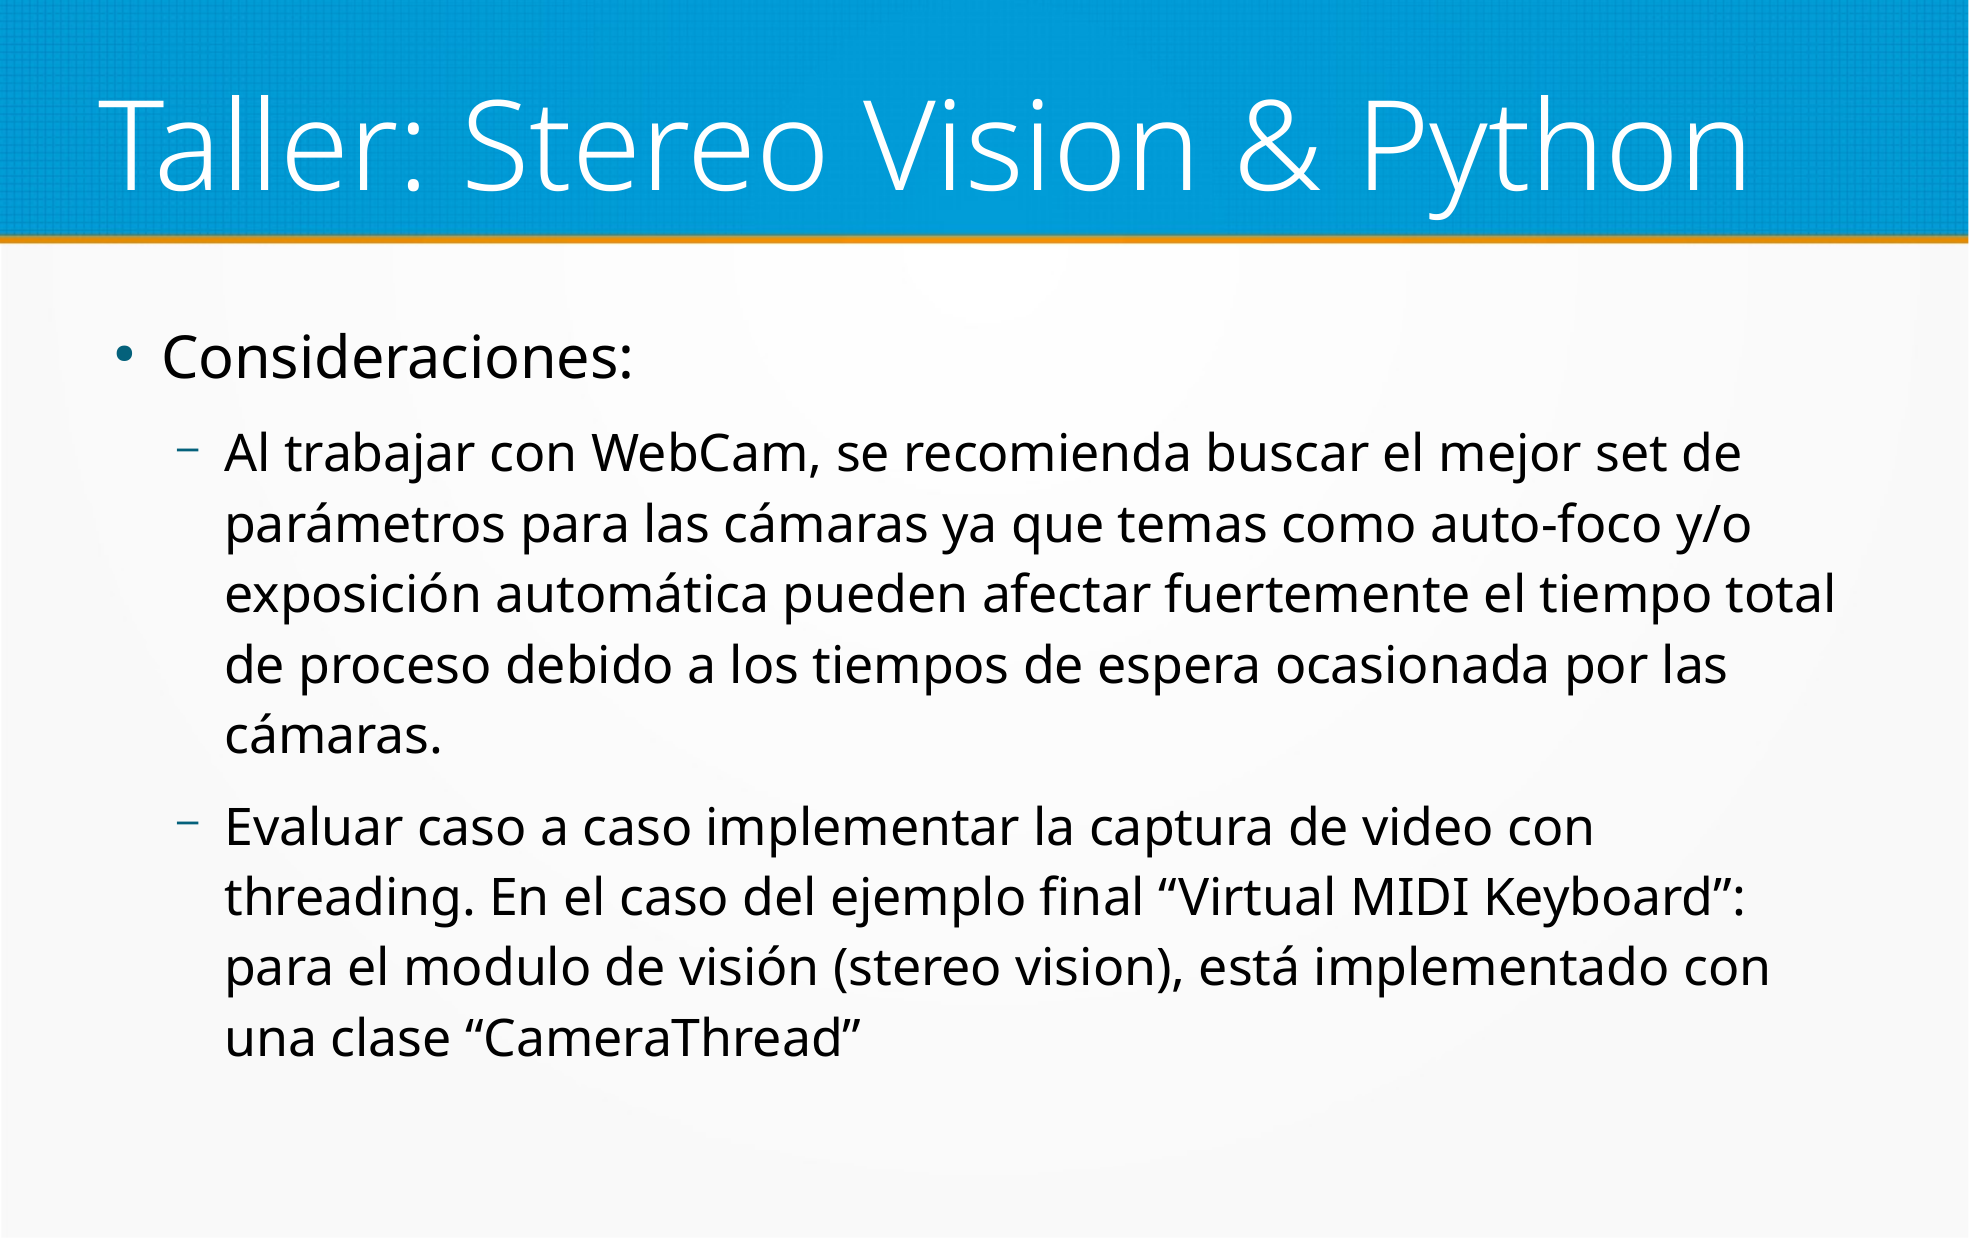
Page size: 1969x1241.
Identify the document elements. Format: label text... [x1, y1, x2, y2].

list Consideraciones: Al trabajar con WebCam, se recomienda buscar el mejor set de parámetros para las cámaras ya que temas como auto-foco y/o exposición automática pueden afectar fuertemente el tiempo total de proceso debido a los tiempos de espera ocasionada por las cámaras. Evaluar caso a caso implementar la captura de video con threading. En el caso del ejemplo final “Virtual MIDI Keyboard”: para el modulo de visión (stereo vision), está implementado con una clase “CameraThread” [98, 315, 1861, 1081]
picture [0, 233, 1969, 1241]
title Taller: Stereo Vision & Python [98, 19, 1870, 227]
